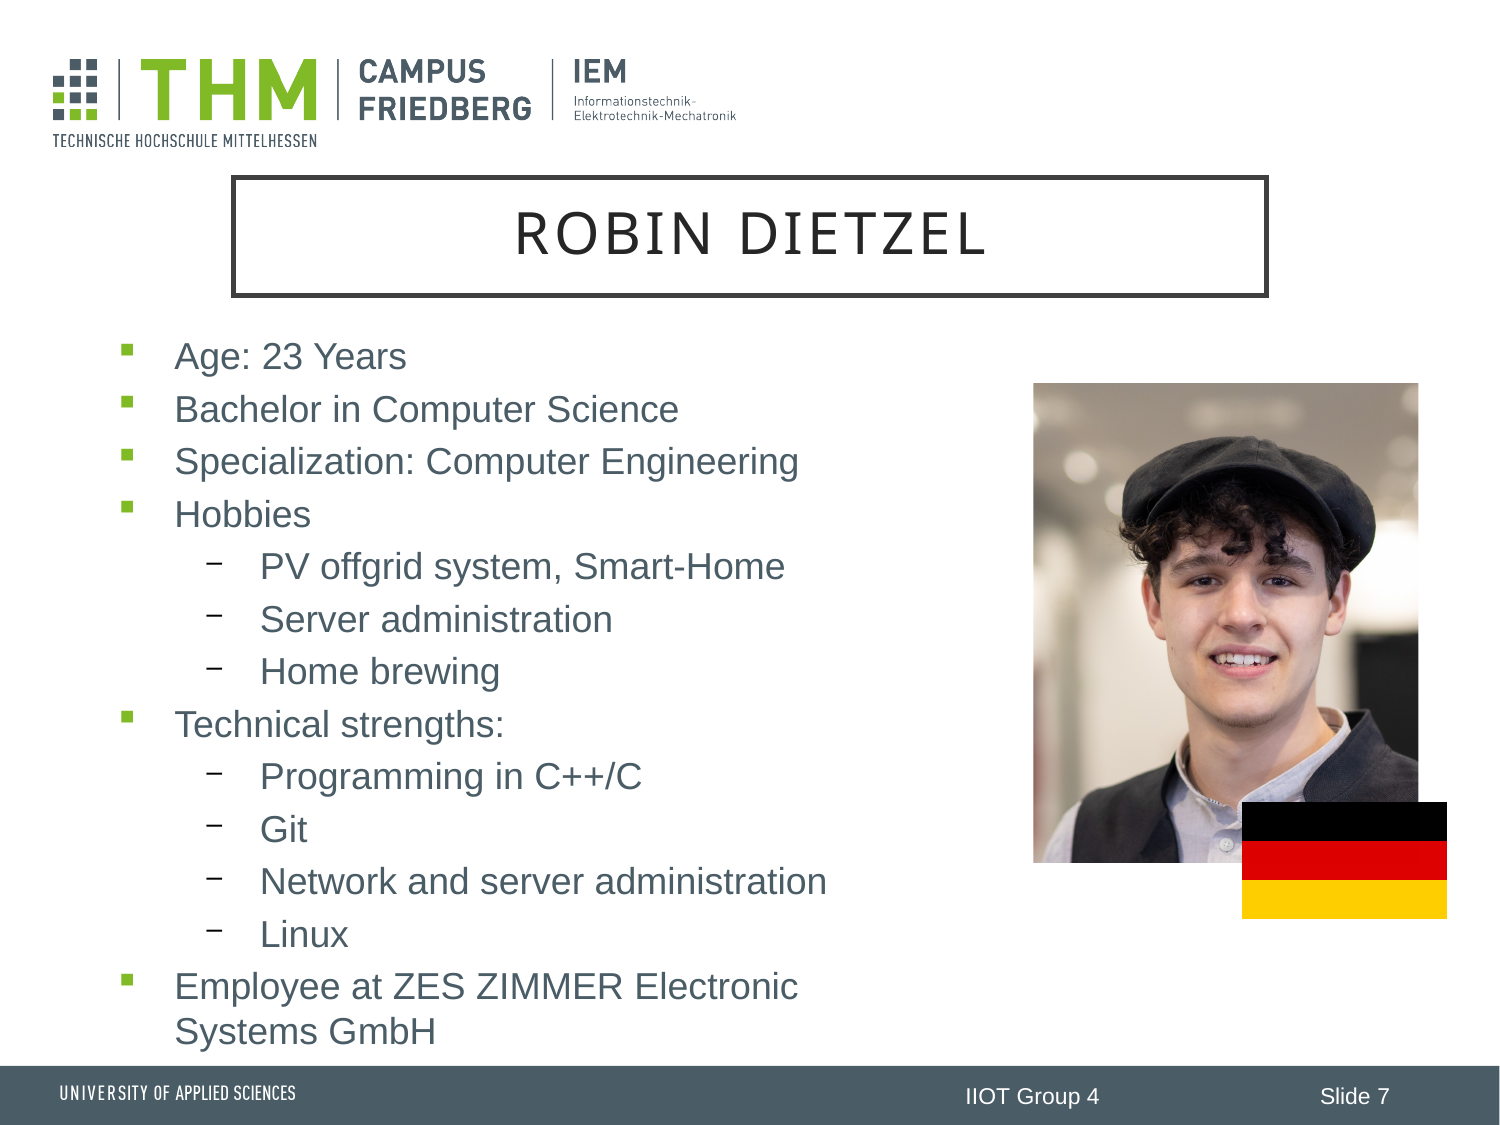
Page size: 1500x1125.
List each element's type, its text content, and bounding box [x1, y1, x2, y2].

picture [1033, 383, 1447, 919]
text_box Age: 23 Years Bachelor in Computer Science Specialization: Computer Engineering Hobbies PV offgrid system, Smart-Home Server administration Home brewing Technical strengths: Programming in C++/C Git Network and server administration Linux Employee at ZES ZIMMER Electronic Systems GmbH [118, 324, 945, 1017]
title Robin Dietzel [233, 177, 1267, 296]
picture [53, 59, 736, 147]
picture [59, 1082, 296, 1104]
